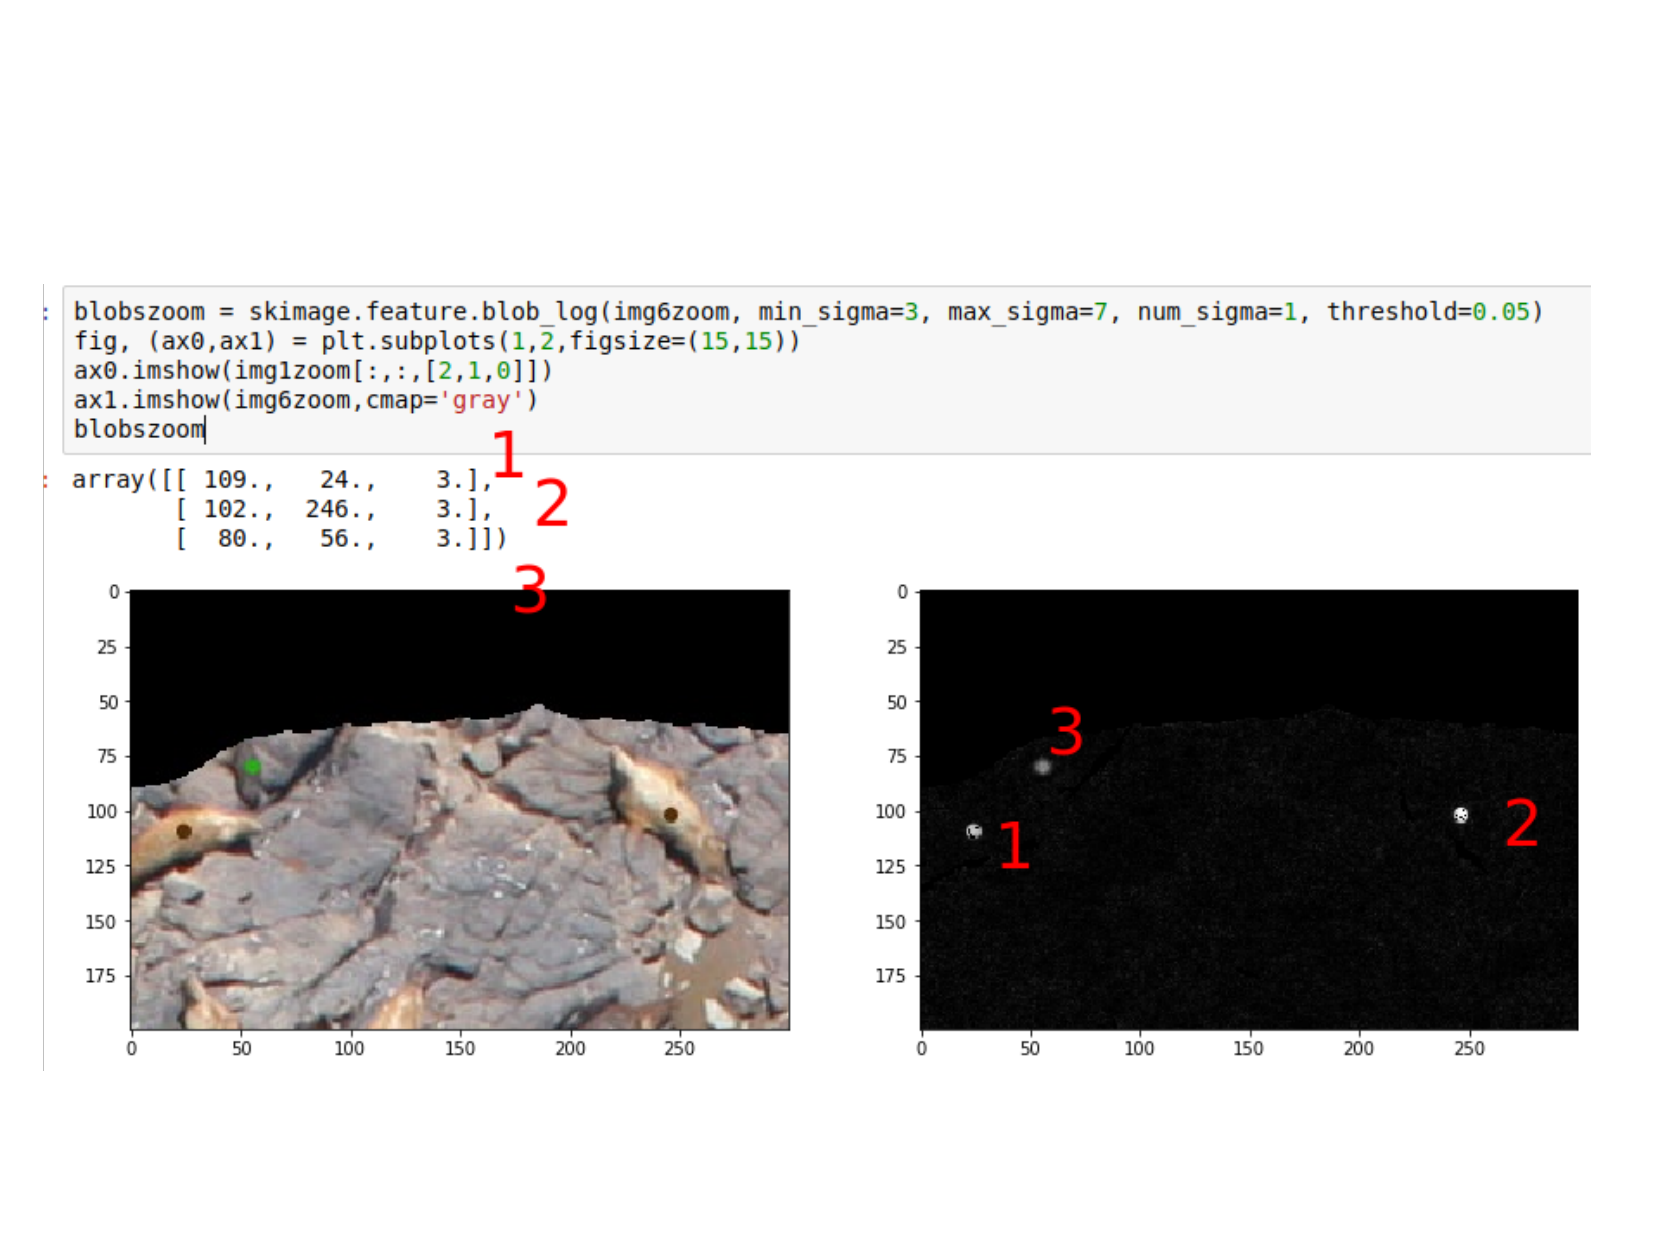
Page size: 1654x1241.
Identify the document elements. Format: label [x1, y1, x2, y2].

picture [42, 284, 1591, 1071]
